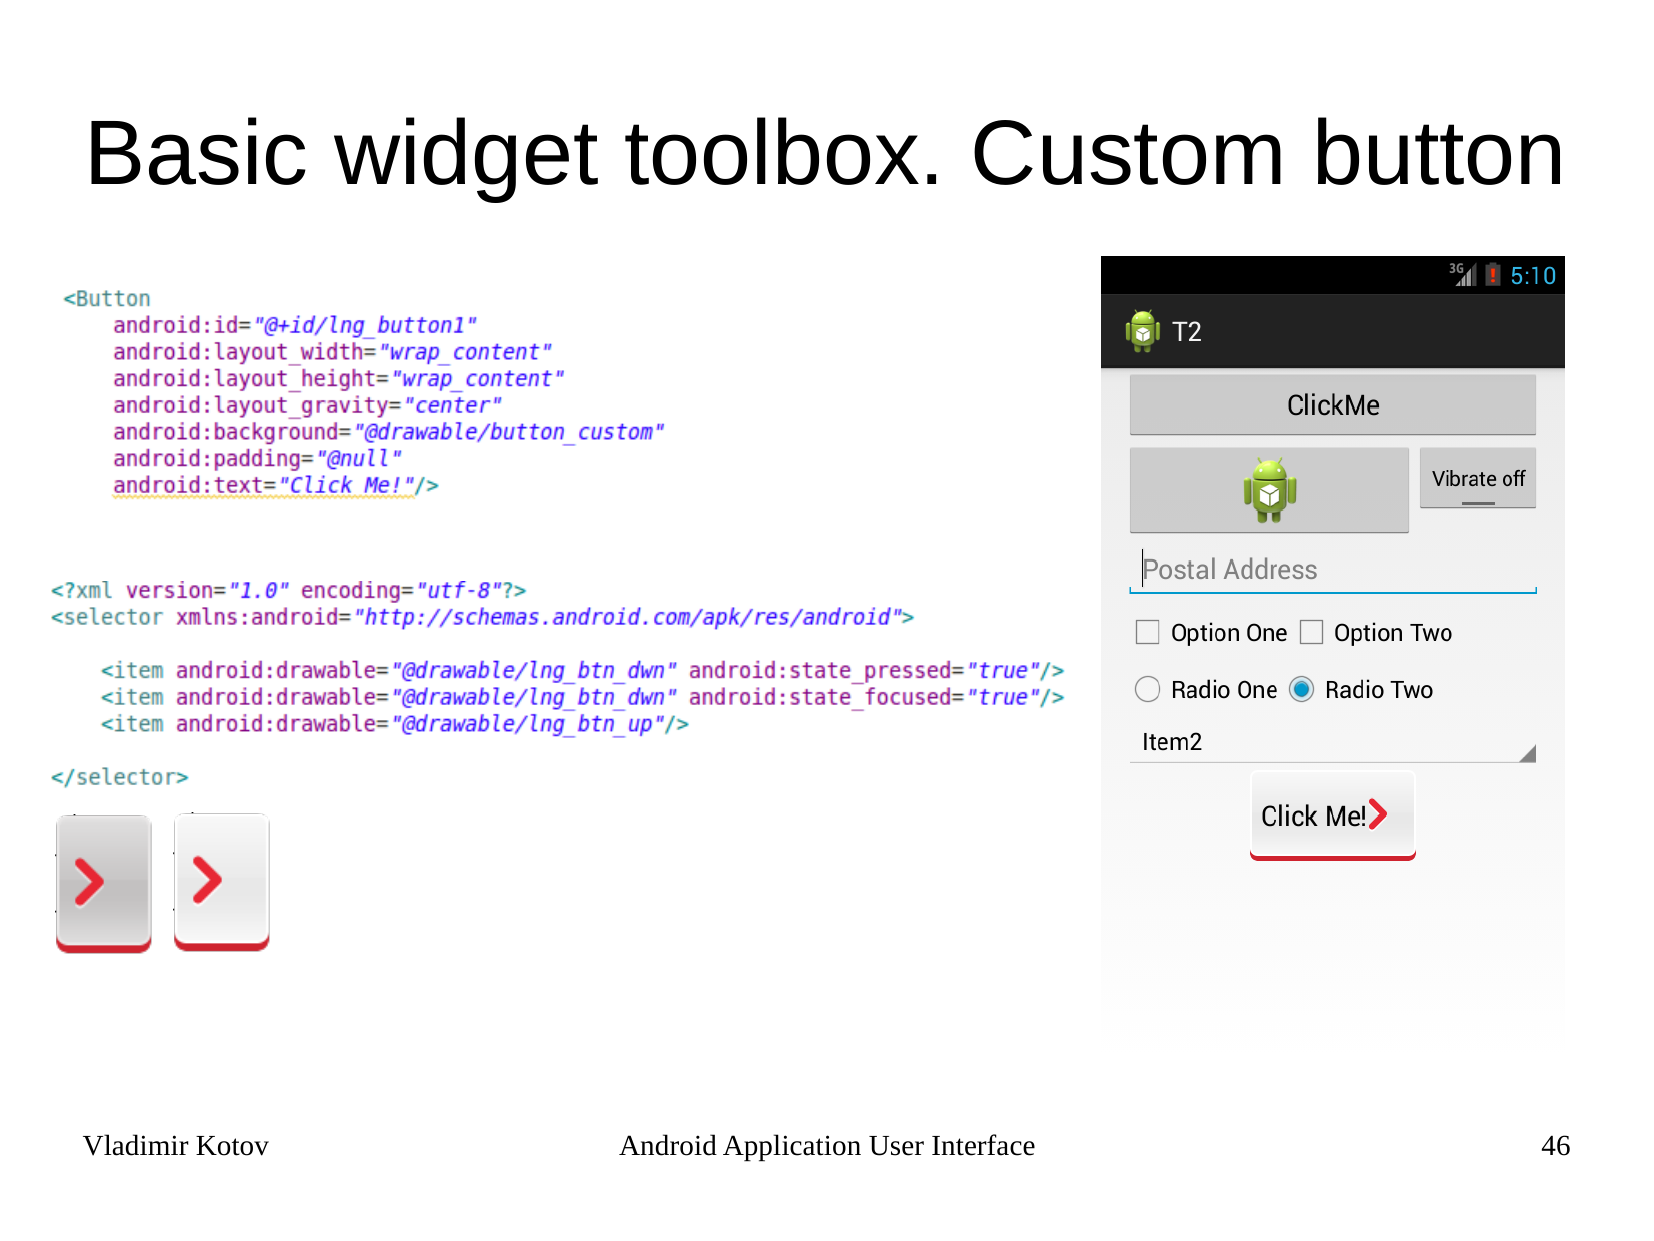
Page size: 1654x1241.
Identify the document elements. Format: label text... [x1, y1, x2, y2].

picture [173, 812, 271, 953]
picture [51, 581, 1080, 796]
title Basic widget toolbox. Custom button [82, 49, 1571, 257]
picture [1101, 256, 1565, 1072]
picture [40, 286, 722, 515]
picture [55, 814, 153, 955]
